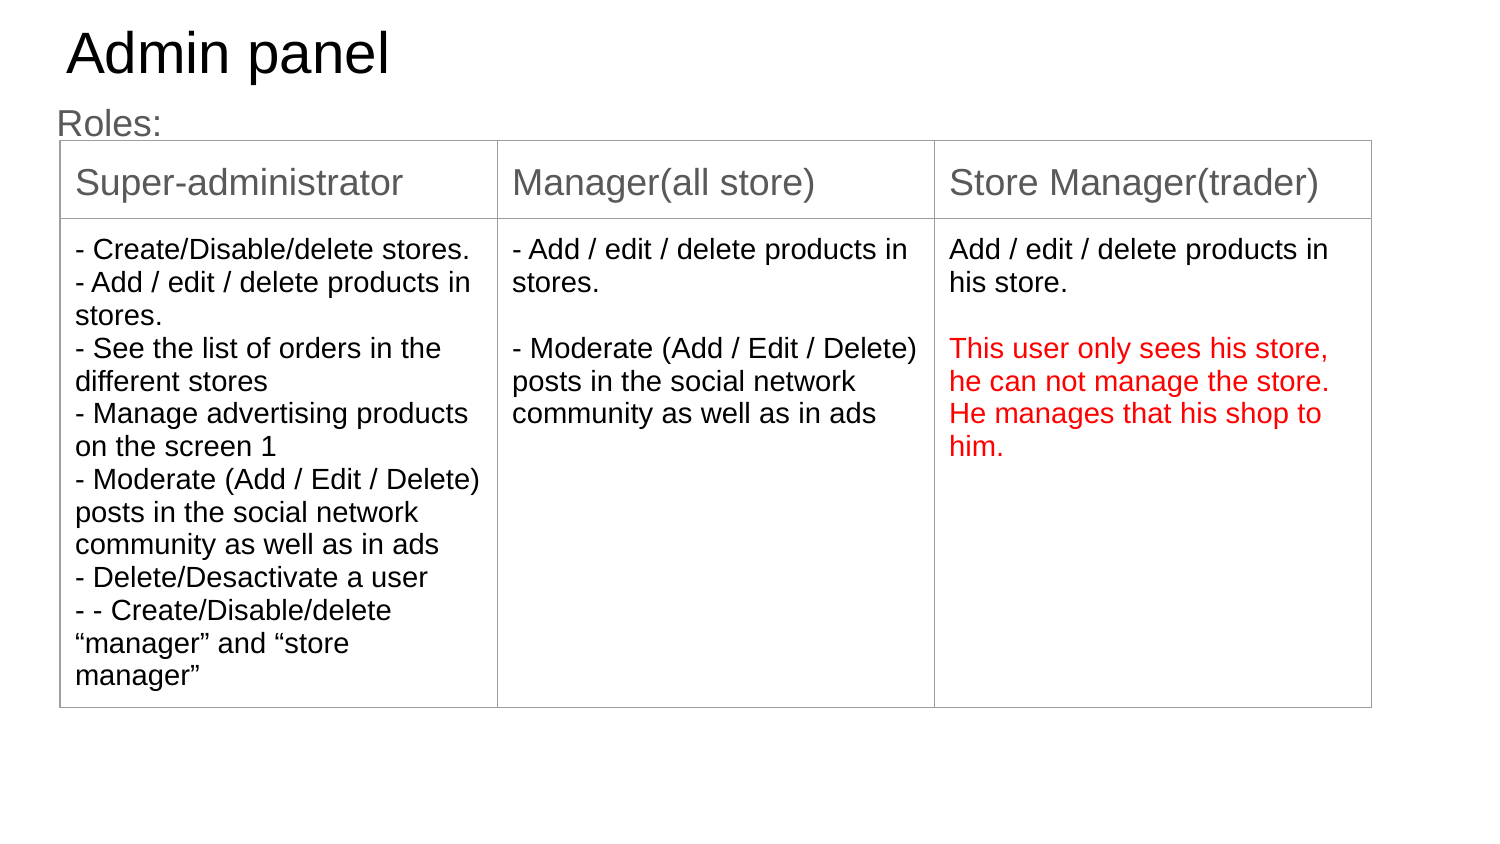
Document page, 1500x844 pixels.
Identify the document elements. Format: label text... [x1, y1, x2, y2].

table_cell - Add / edit / delete products in stores. - Moderate (Add / Edit / Delete) posts in the social network community as well as in ads [498, 219, 934, 707]
list Roles: [41, 77, 1440, 638]
title Admin panel [51, 0, 1449, 94]
table_header Super-administrator [61, 141, 497, 218]
table_cell - Create/Disable/delete stores. - Add / edit / delete products in stores. - See the list of orders in the different stores - Manage advertising products on the screen 1 - Moderate (Add / Edit / Delete) posts in the social network community as well as in ads - Delete/Desactivate a user - - Create/Disable/delete “manager” and “store manager” [61, 219, 497, 707]
table_header Store Manager(trader) [935, 141, 1371, 218]
table_cell Add / edit / delete products in his store. This user only sees his store, he can not manage the store. He manages that his shop to him. [935, 219, 1371, 707]
table_header Manager(all store) [498, 141, 934, 218]
